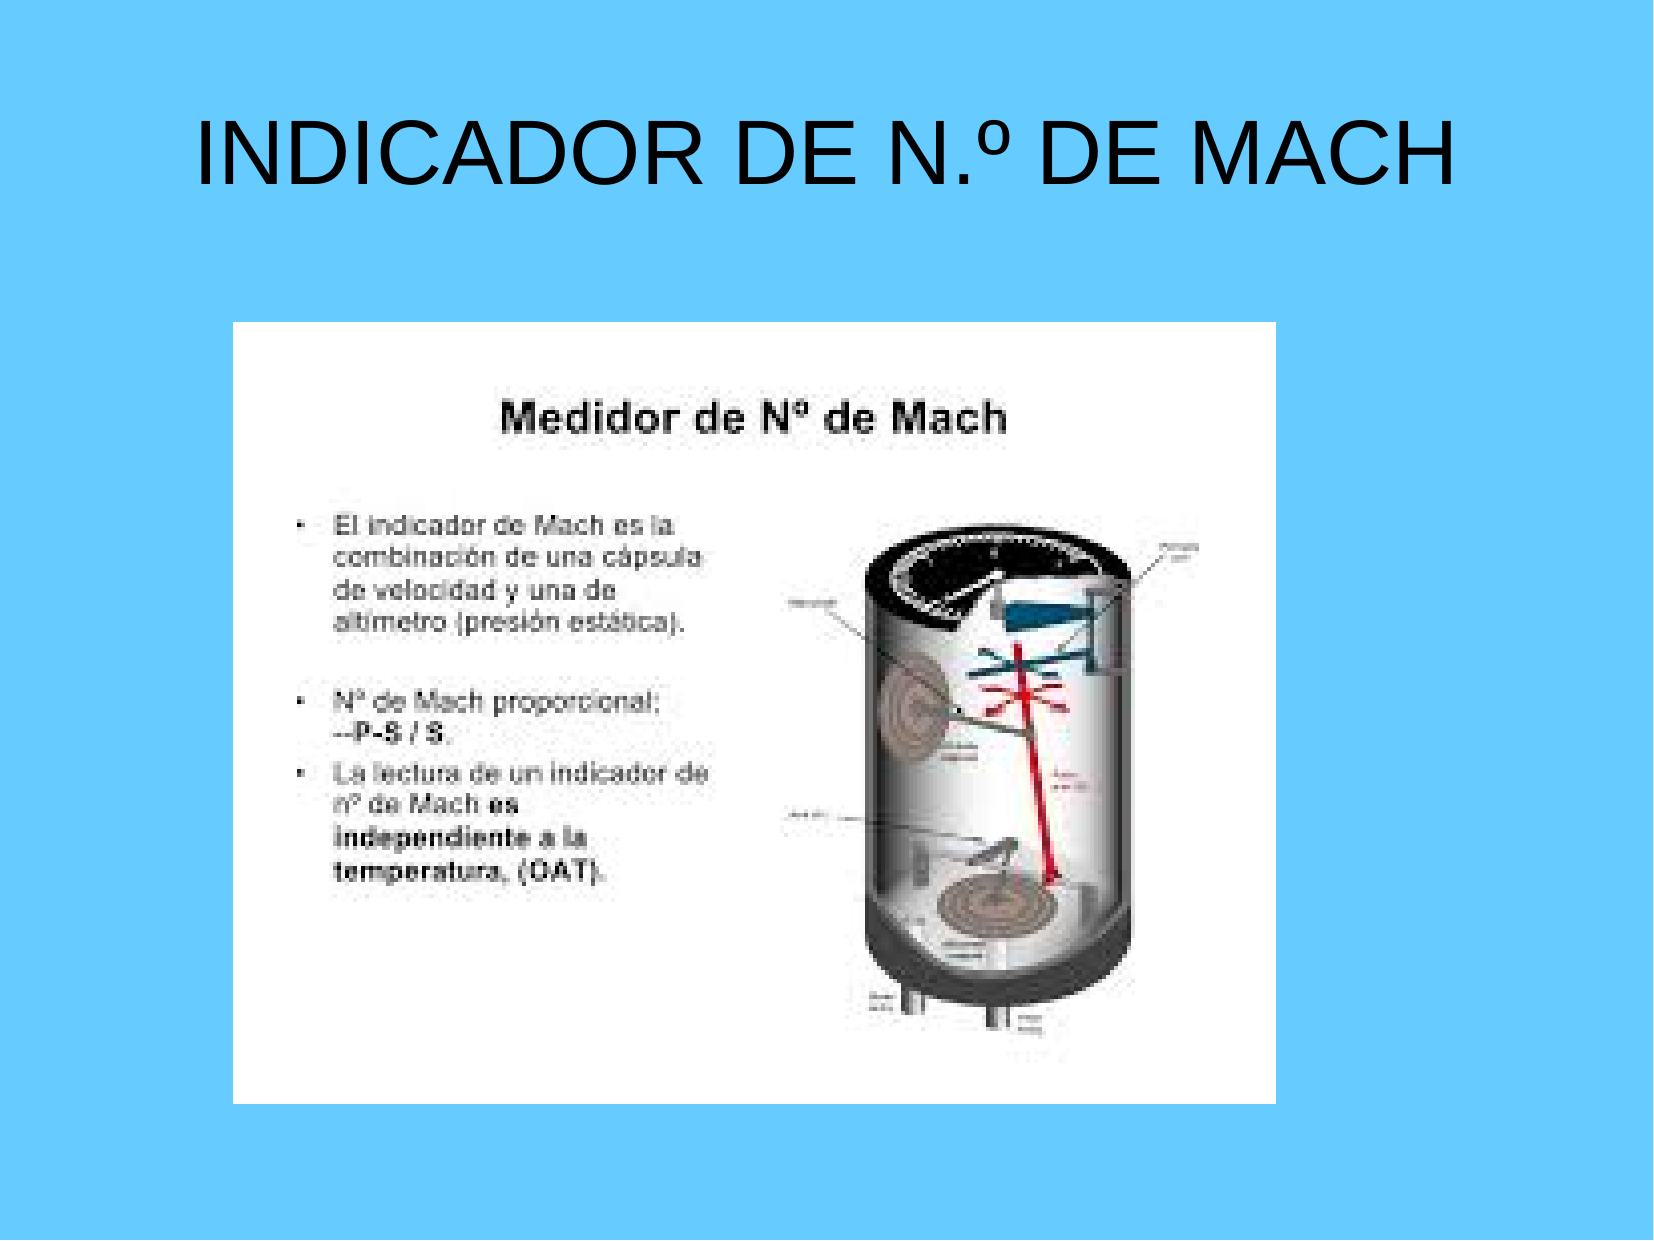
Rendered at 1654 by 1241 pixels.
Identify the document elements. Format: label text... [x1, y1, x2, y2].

picture [233, 322, 1276, 1104]
title INDICADOR DE N.º DE MACH [82, 49, 1571, 257]
